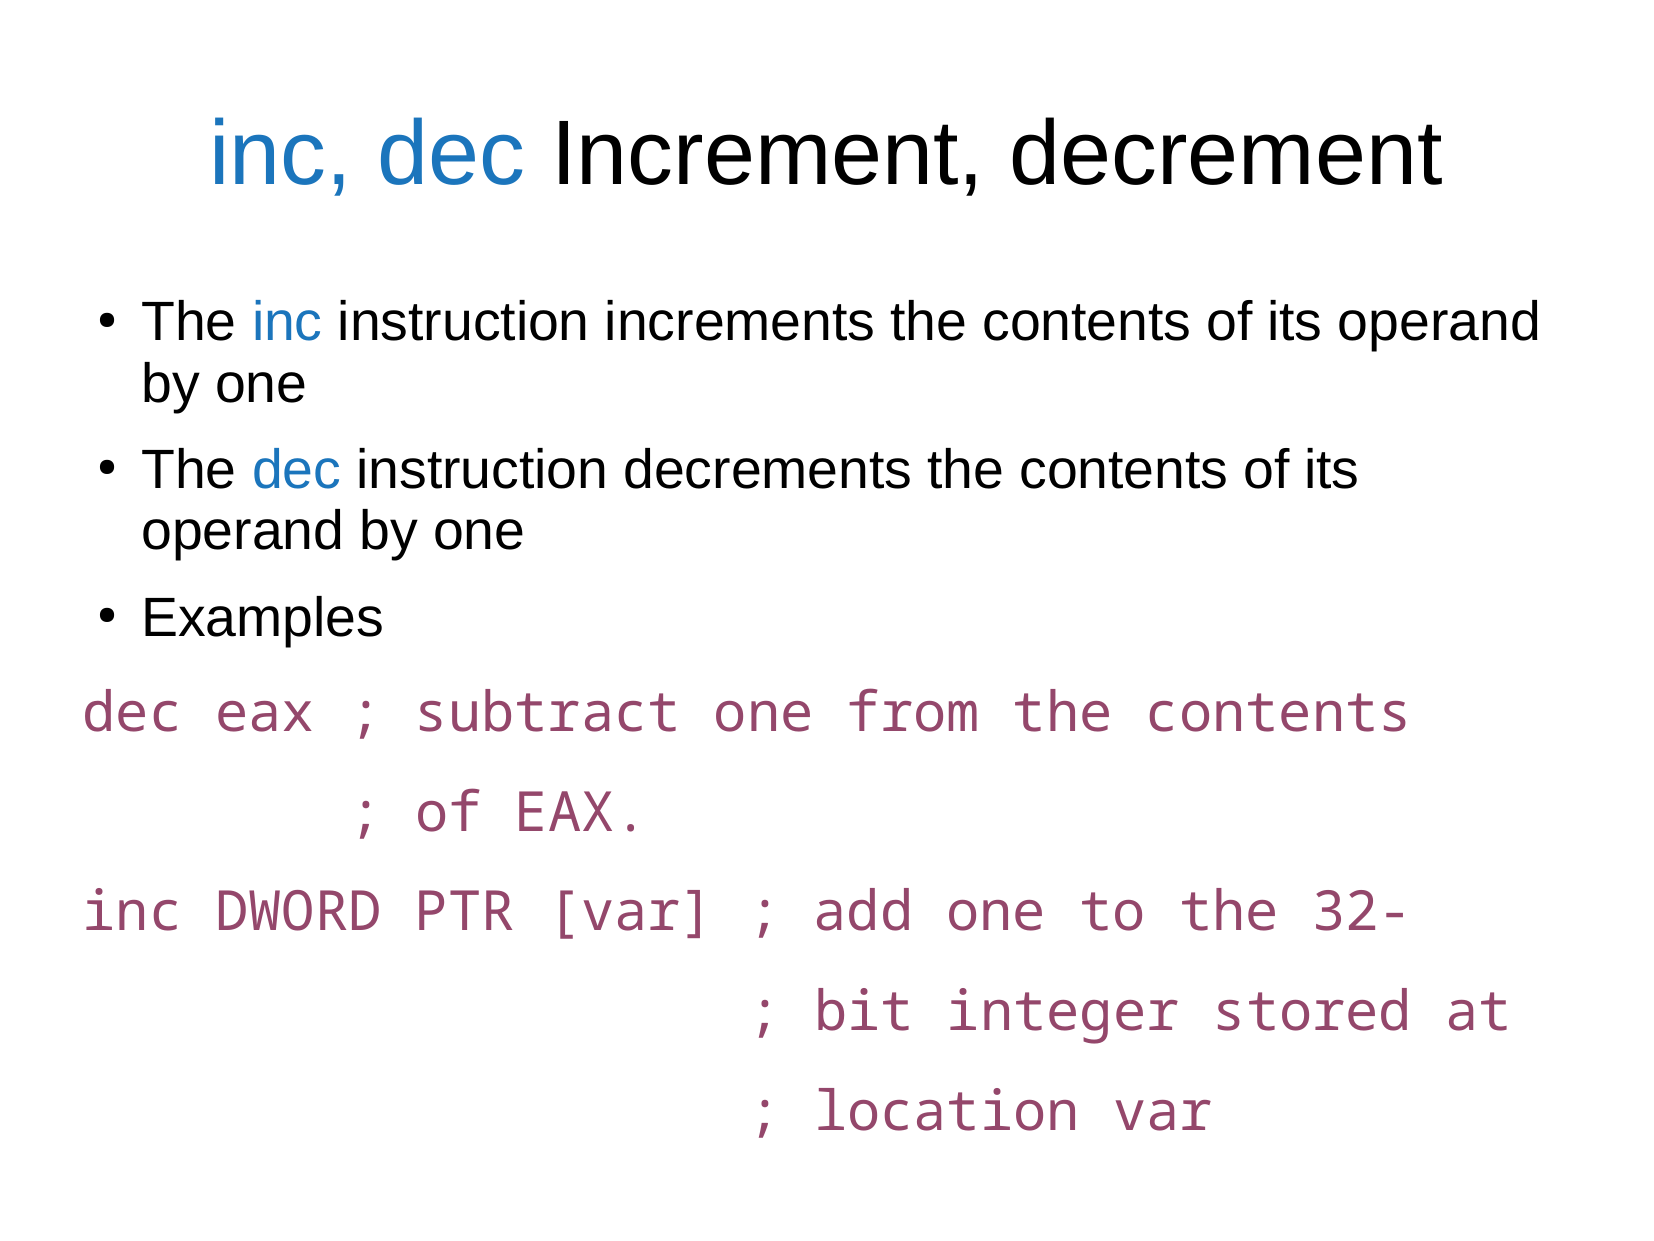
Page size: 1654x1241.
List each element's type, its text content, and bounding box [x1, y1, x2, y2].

list The inc instruction increments the contents of its operand by one The dec instruction decrements the contents of its operand by one Examples dec eax ; subtract one from the contents ; of EAX. inc DWORD PTR [var] ; add one to the 32- ; bit integer stored at ; location var [82, 290, 1571, 1163]
title inc, dec Increment, decrement [82, 49, 1571, 257]
